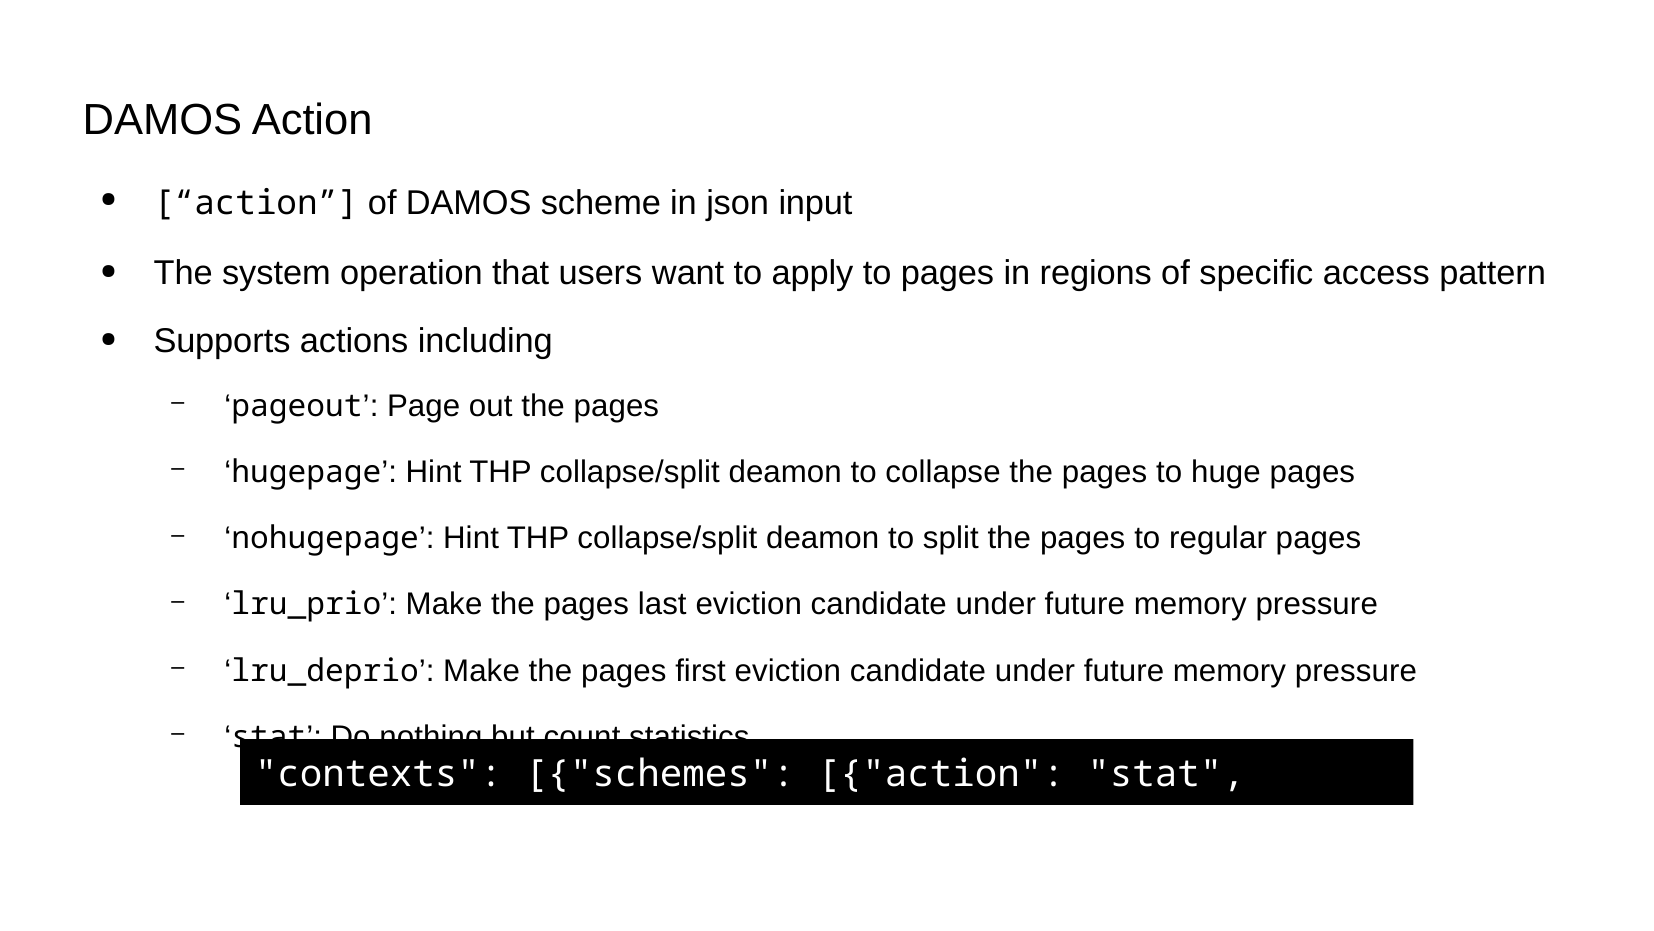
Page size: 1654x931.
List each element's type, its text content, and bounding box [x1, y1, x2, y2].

title DAMOS Action [82, 81, 1571, 157]
text_box "contexts": [{"schemes": [{"action": "stat", [240, 739, 1414, 792]
list [“action”] of DAMOS scheme in json input The system operation that users want to apply to pages in regions of specific access pattern Supports actions including ‘pageout’: Page out the pages ‘hugepage’: Hint THP collapse/split deamon to collapse the pages to huge pages ‘nohugepage’: Hint THP collapse/split deamon to split the pages to regular pages ‘lru_prio’: Make the pages last eviction candidate under future memory pressure ‘lru_deprio’: Make the pages first eviction candidate under future memory pressure ‘stat’: Do nothing but count statistics [82, 177, 1571, 833]
